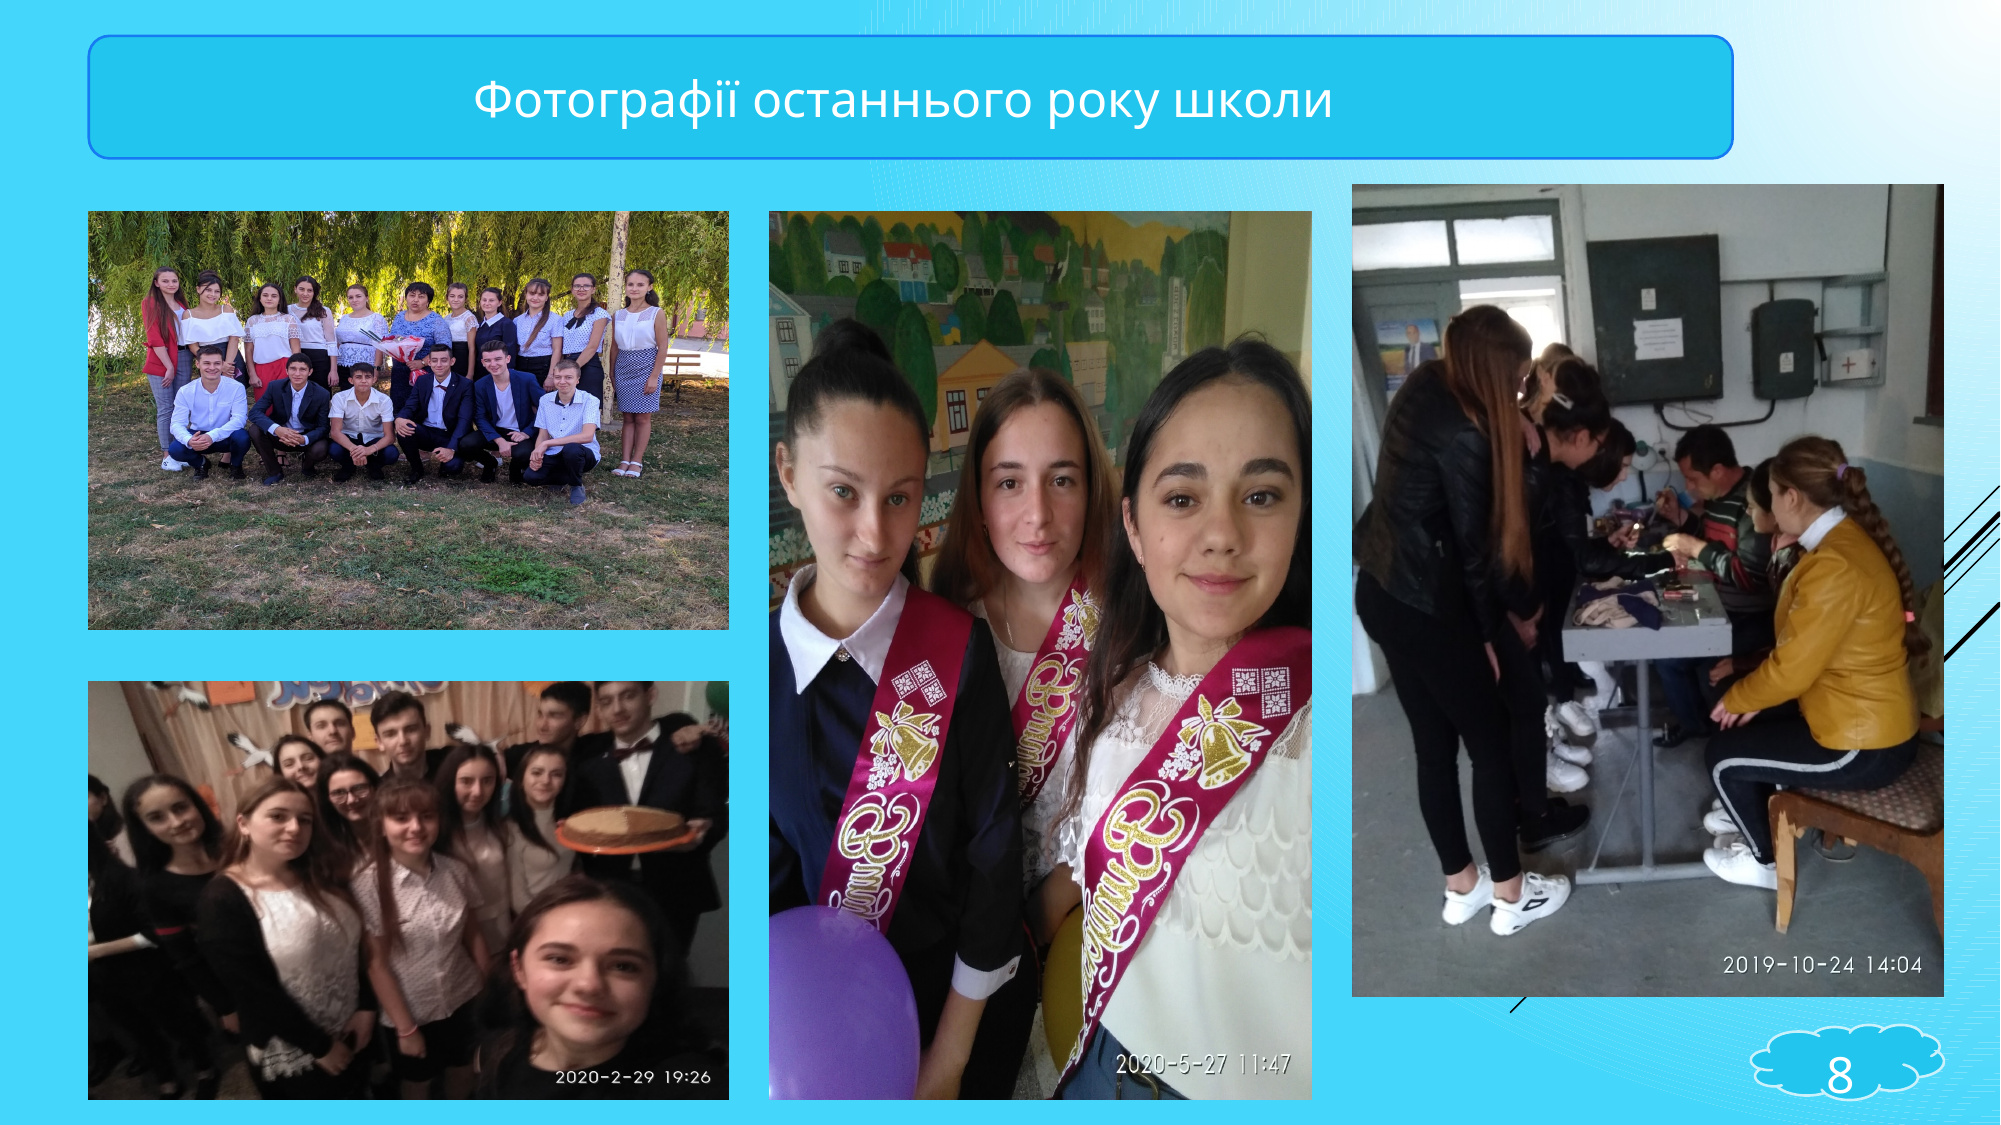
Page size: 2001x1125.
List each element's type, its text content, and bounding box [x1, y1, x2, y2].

picture [88, 211, 729, 630]
text_box Фотографії останнього року школи [88, 35, 1733, 159]
picture [88, 681, 729, 1100]
text_box 8 [1750, 1024, 1944, 1101]
picture [769, 211, 1312, 1100]
picture [1352, 184, 1944, 997]
